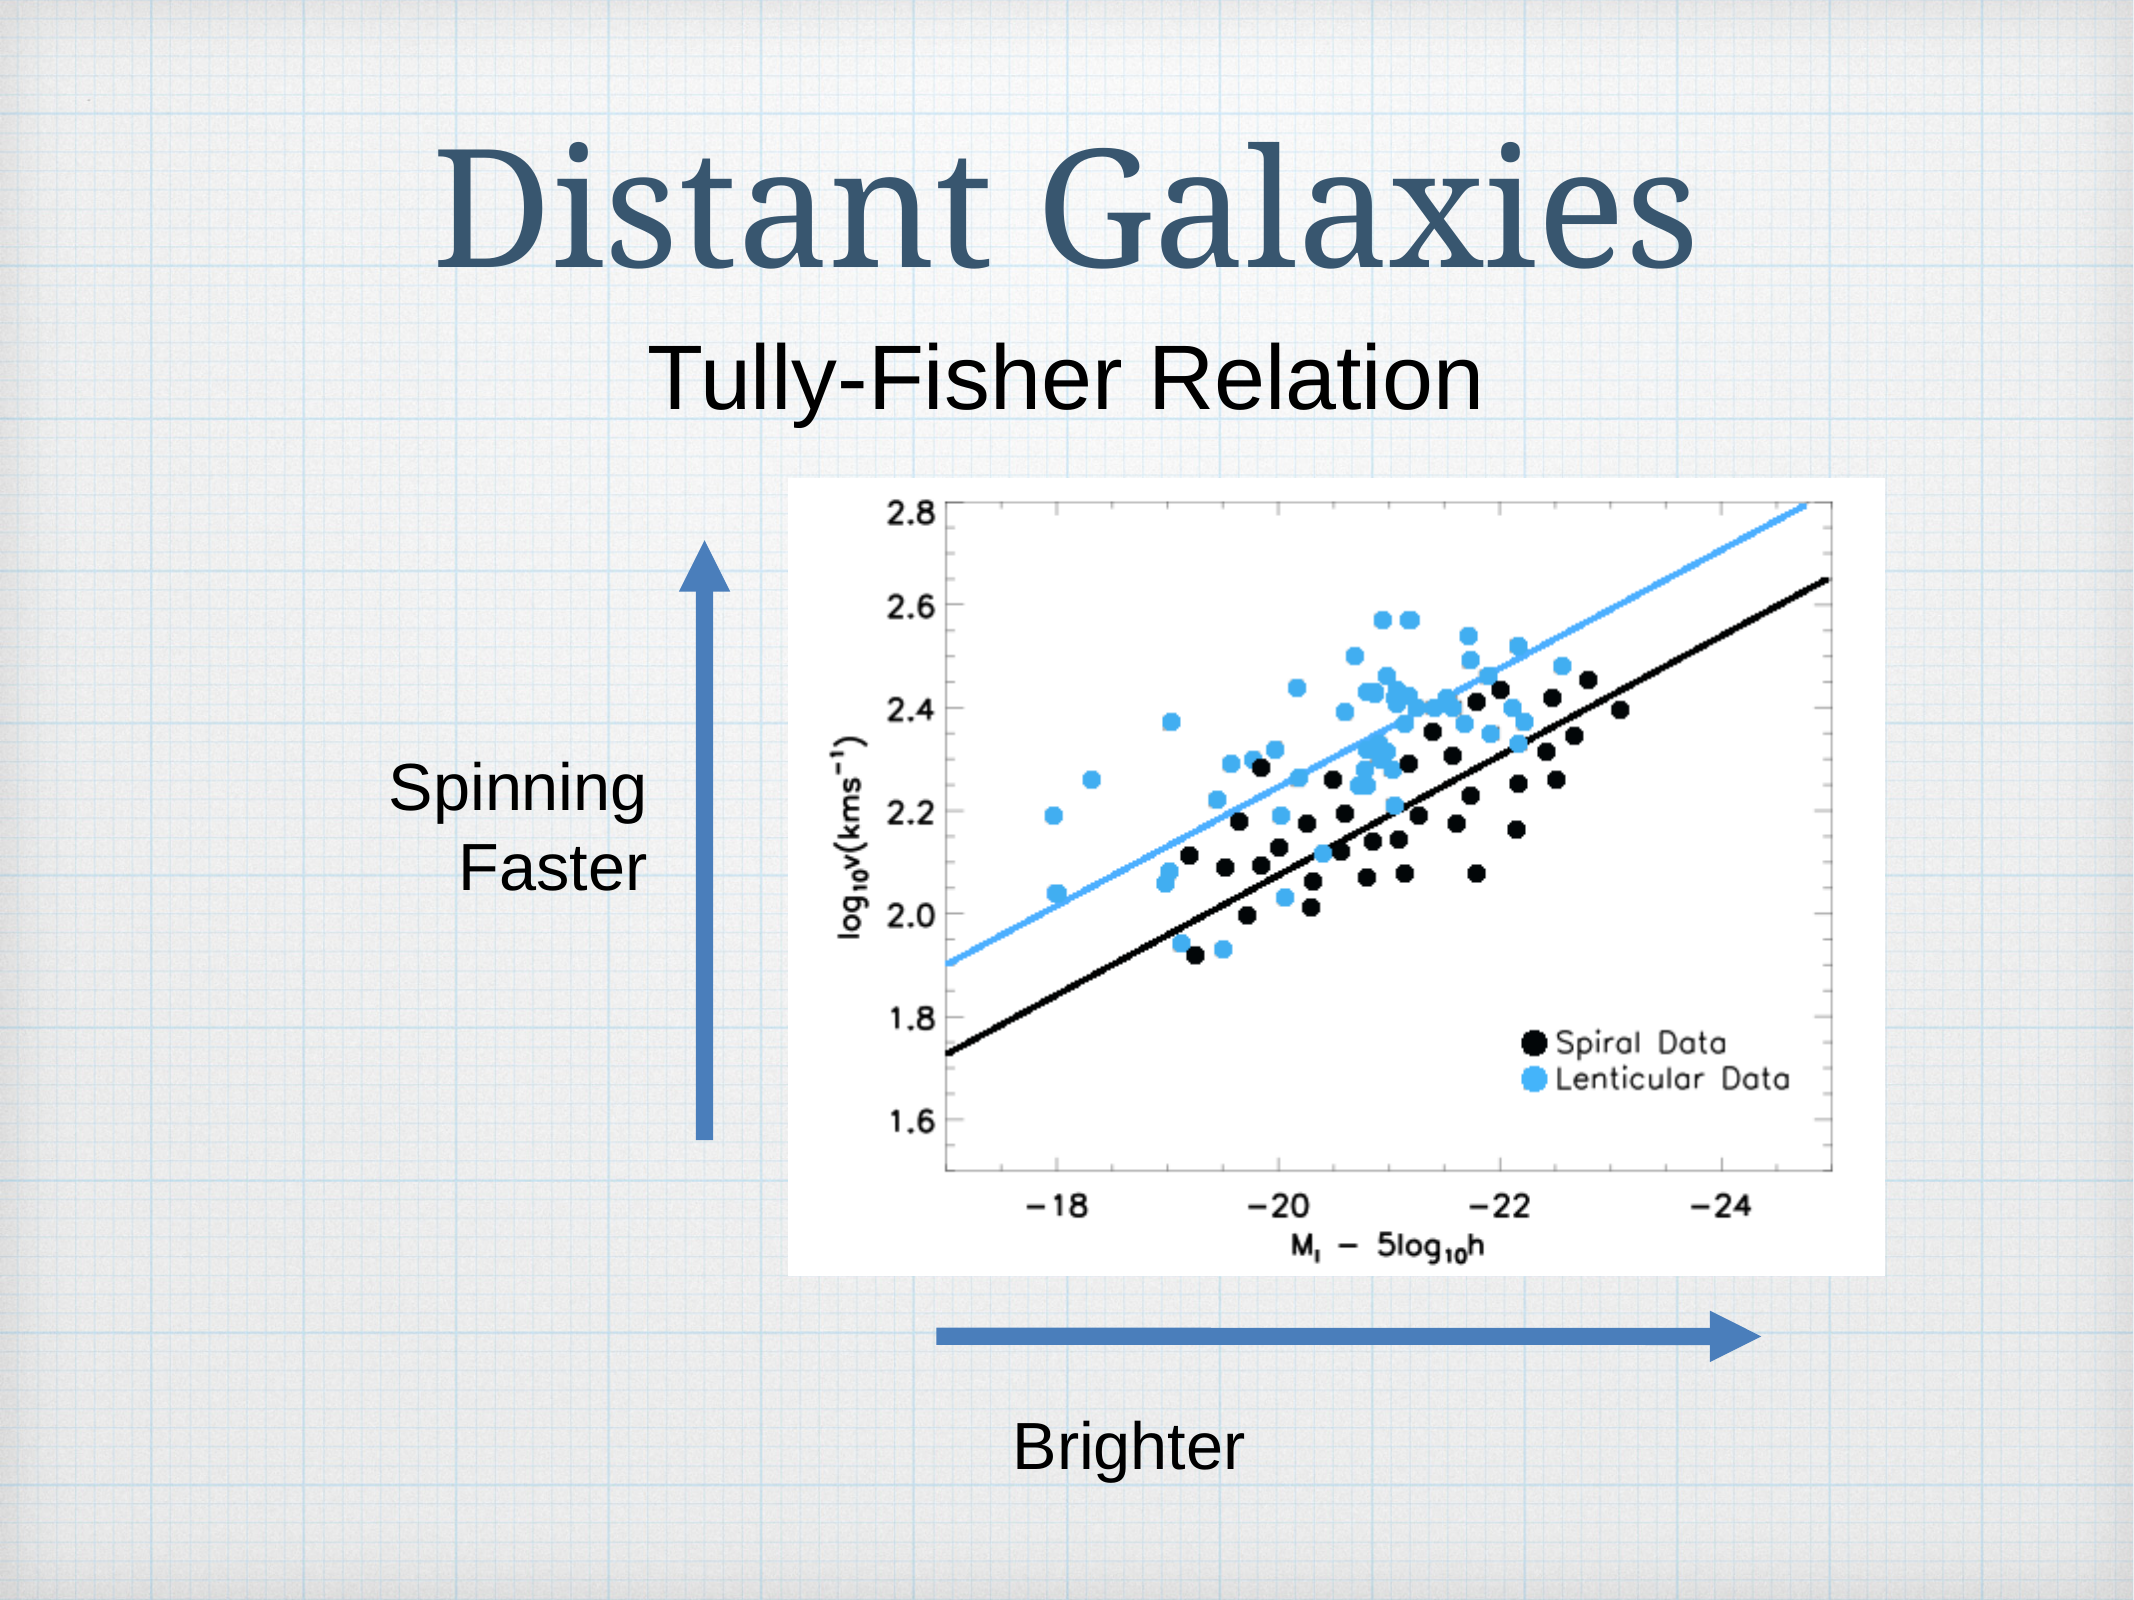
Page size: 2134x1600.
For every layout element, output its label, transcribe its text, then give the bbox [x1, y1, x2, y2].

text_box Spinning Faster [221, 736, 663, 912]
picture [0, 0, 2134, 1600]
text_box Tully-Fisher Relation [326, 310, 1807, 436]
text_box Distant Galaxies [12, 1, 2121, 402]
text_box Brighter [997, 1395, 1664, 1491]
